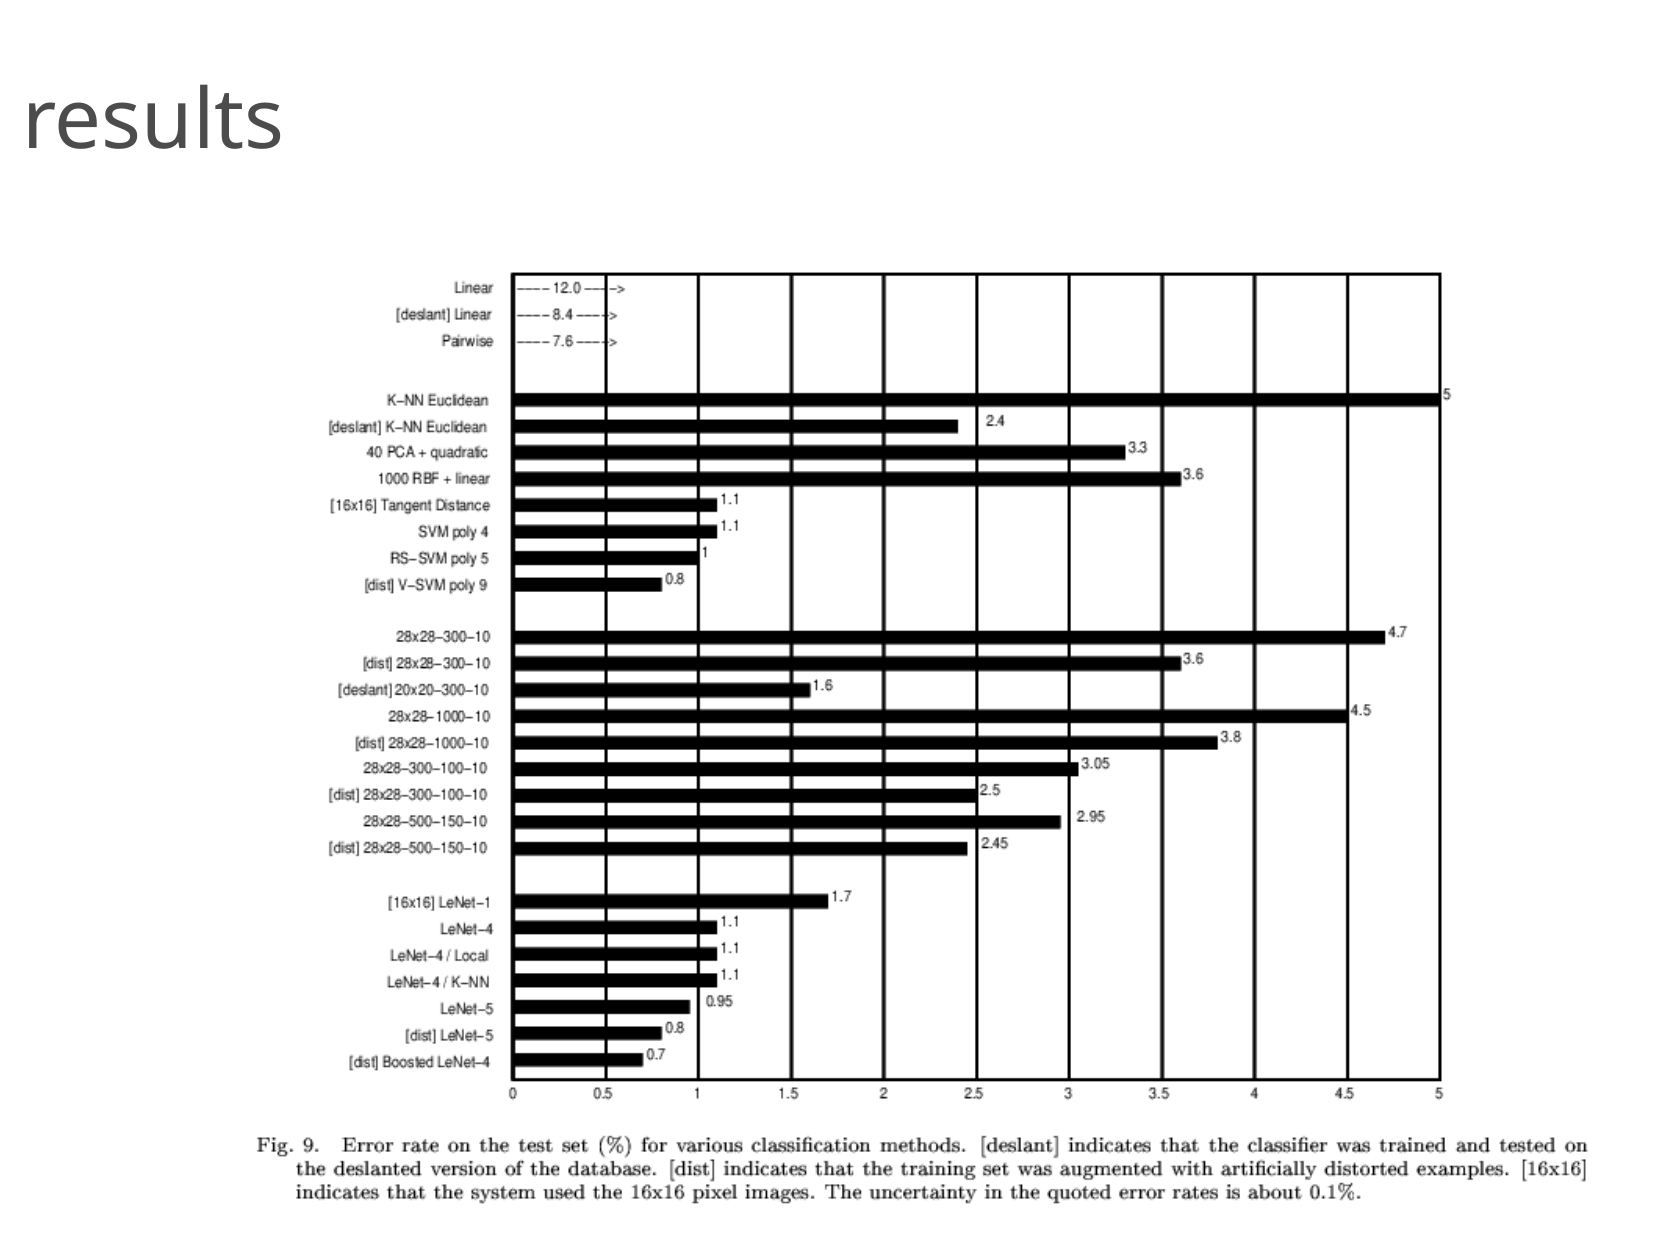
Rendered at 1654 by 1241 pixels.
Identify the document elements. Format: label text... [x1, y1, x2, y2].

picture [234, 251, 1617, 1227]
title results [22, 19, 1654, 213]
